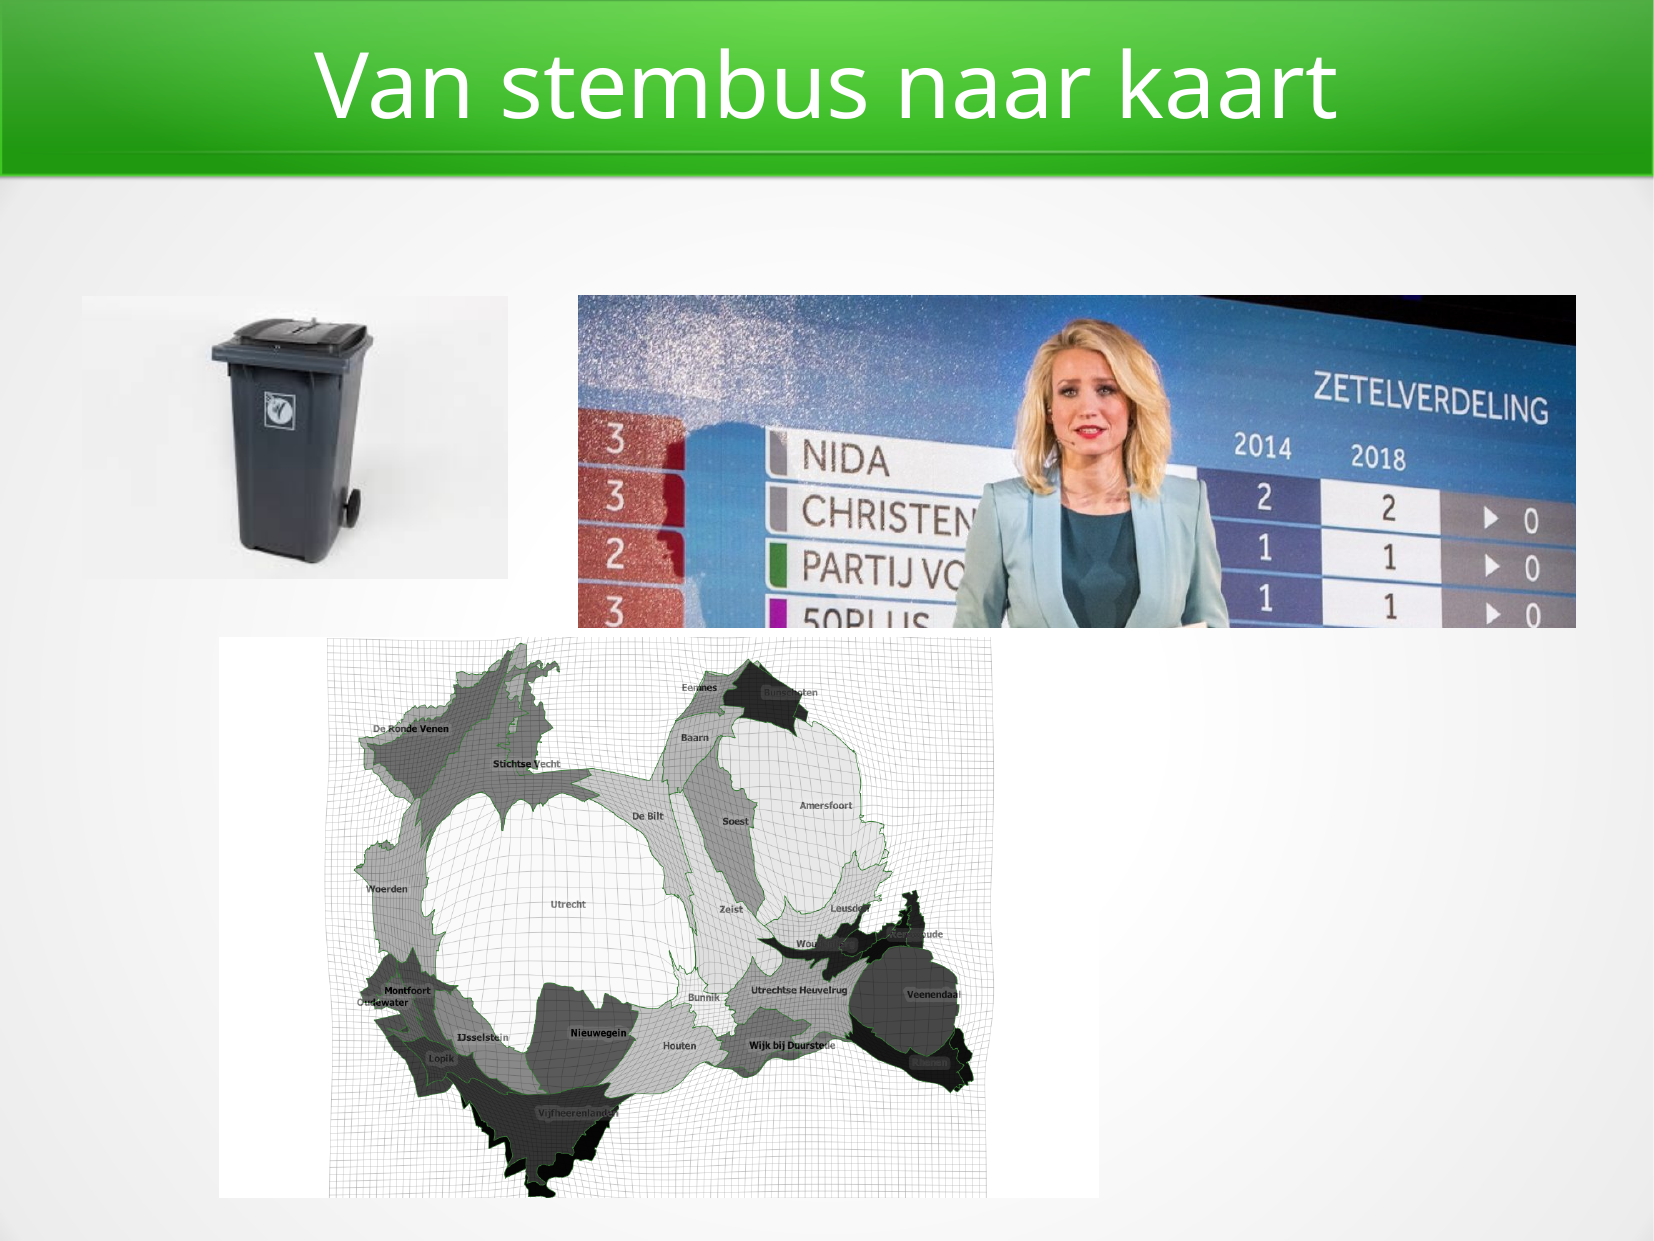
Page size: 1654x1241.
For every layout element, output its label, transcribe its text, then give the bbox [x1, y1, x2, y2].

picture [0, 0, 1654, 1241]
title Van stembus naar kaart [82, 11, 1571, 154]
